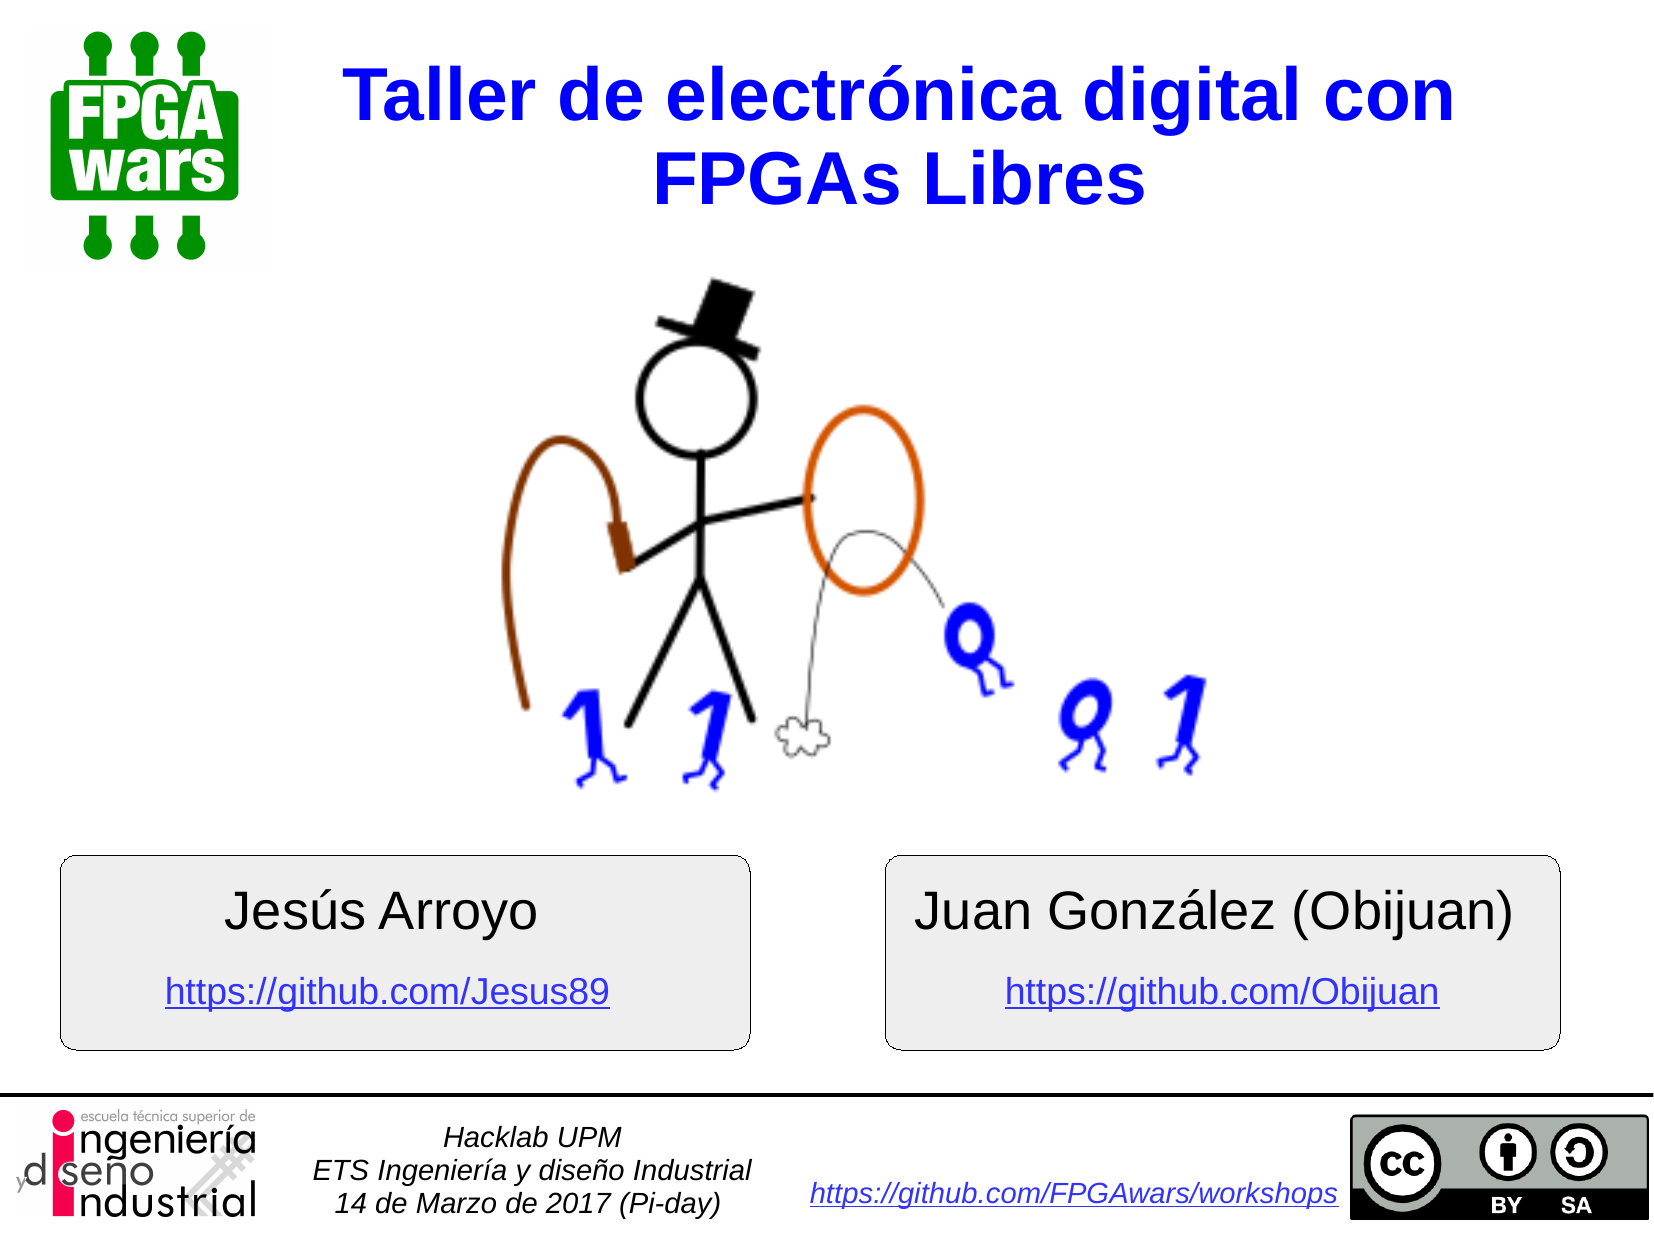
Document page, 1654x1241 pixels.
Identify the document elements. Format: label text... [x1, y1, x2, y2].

text_box [60, 855, 751, 1051]
picture [16, 1109, 255, 1217]
text_box Juan González (Obijuan) [900, 873, 1561, 964]
text_box Hacklab UPM ETS Ingeniería y diseño Industrial 14 de Marzo de 2017 (Pi-day) [254, 1113, 810, 1227]
text_box [885, 855, 1561, 1051]
text_box https://github.com/Jesus89 [150, 963, 646, 1021]
picture [30, 30, 271, 271]
text_box https://github.com/Obijuan [990, 963, 1455, 1021]
text_box https://github.com/FPGAwars/workshops [810, 1170, 1381, 1227]
picture [447, 236, 1246, 829]
text_box Jesús Arroyo [210, 873, 676, 964]
picture [1350, 1103, 1649, 1231]
title Taller de electrónica digital con FPGAs Libres [300, 32, 1501, 241]
